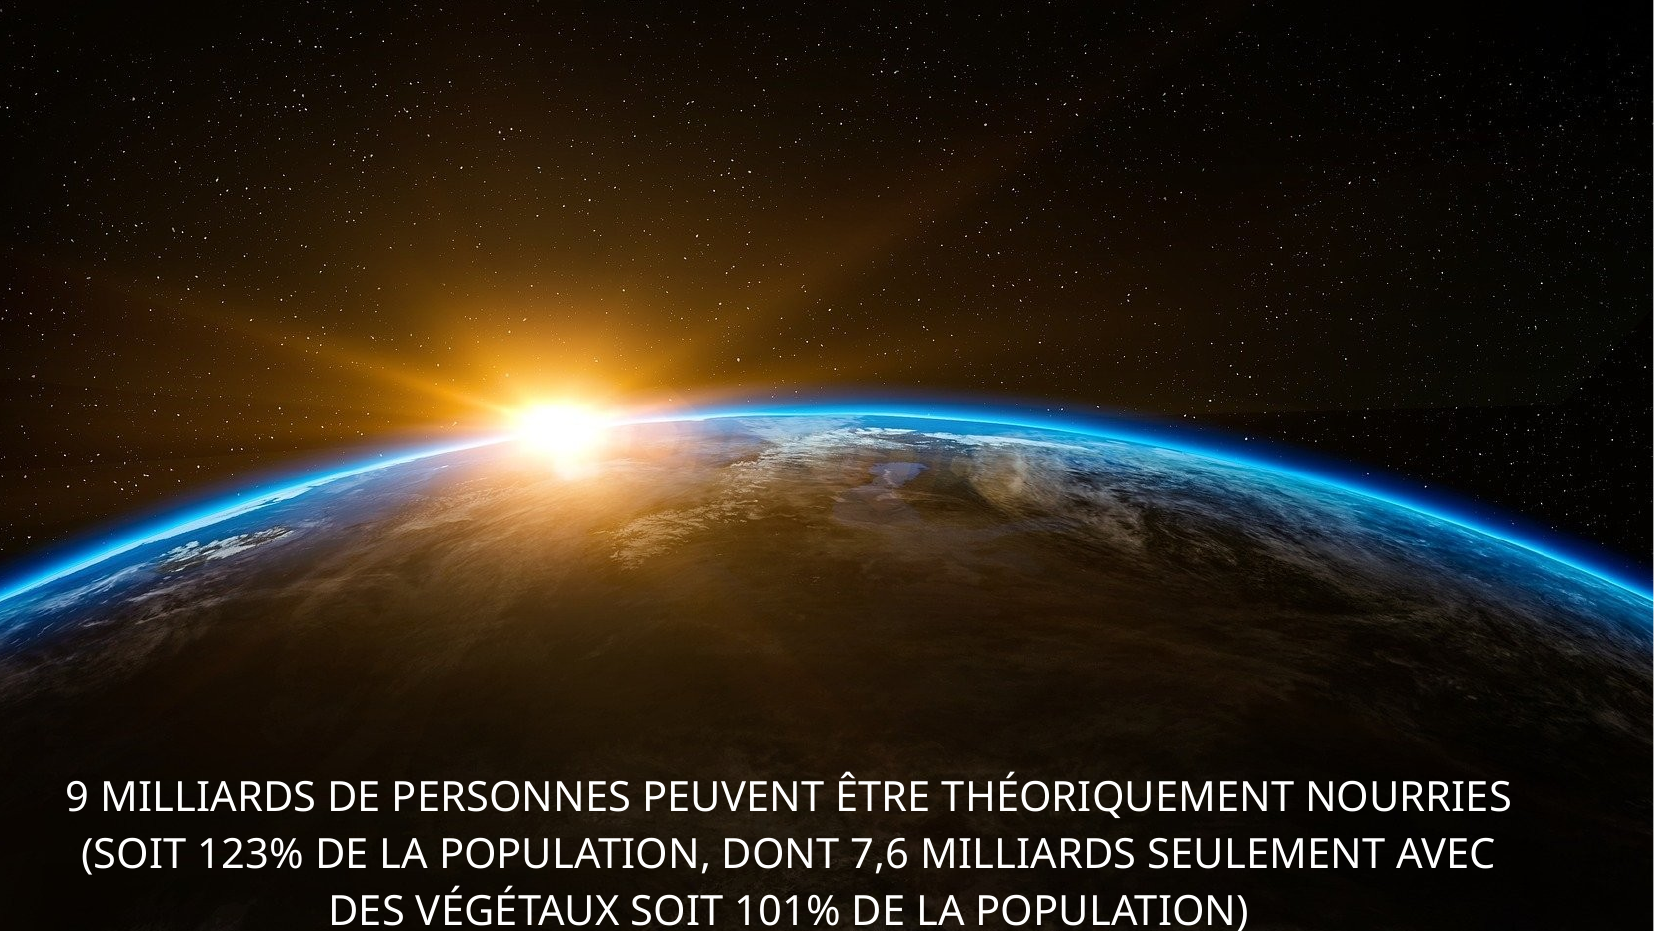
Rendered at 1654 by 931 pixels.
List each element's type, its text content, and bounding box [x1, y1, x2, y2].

picture [1521, 545, 1543, 554]
picture [0, 0, 1654, 931]
picture [1383, 499, 1394, 503]
picture [1042, 426, 1063, 430]
picture [1436, 516, 1446, 520]
title 9 MILLIARDS DE PERSONNES PEUVENT ÊTRE THÉORIQUEMENT NOURRIES (SOIT 123% DE LA POPULATION, DONT 7,6 MILLIARDS SEULEMENT AVEC DES VÉGÉTAUX SOIT 101% DE LA POPULATION) [45, 774, 1534, 931]
